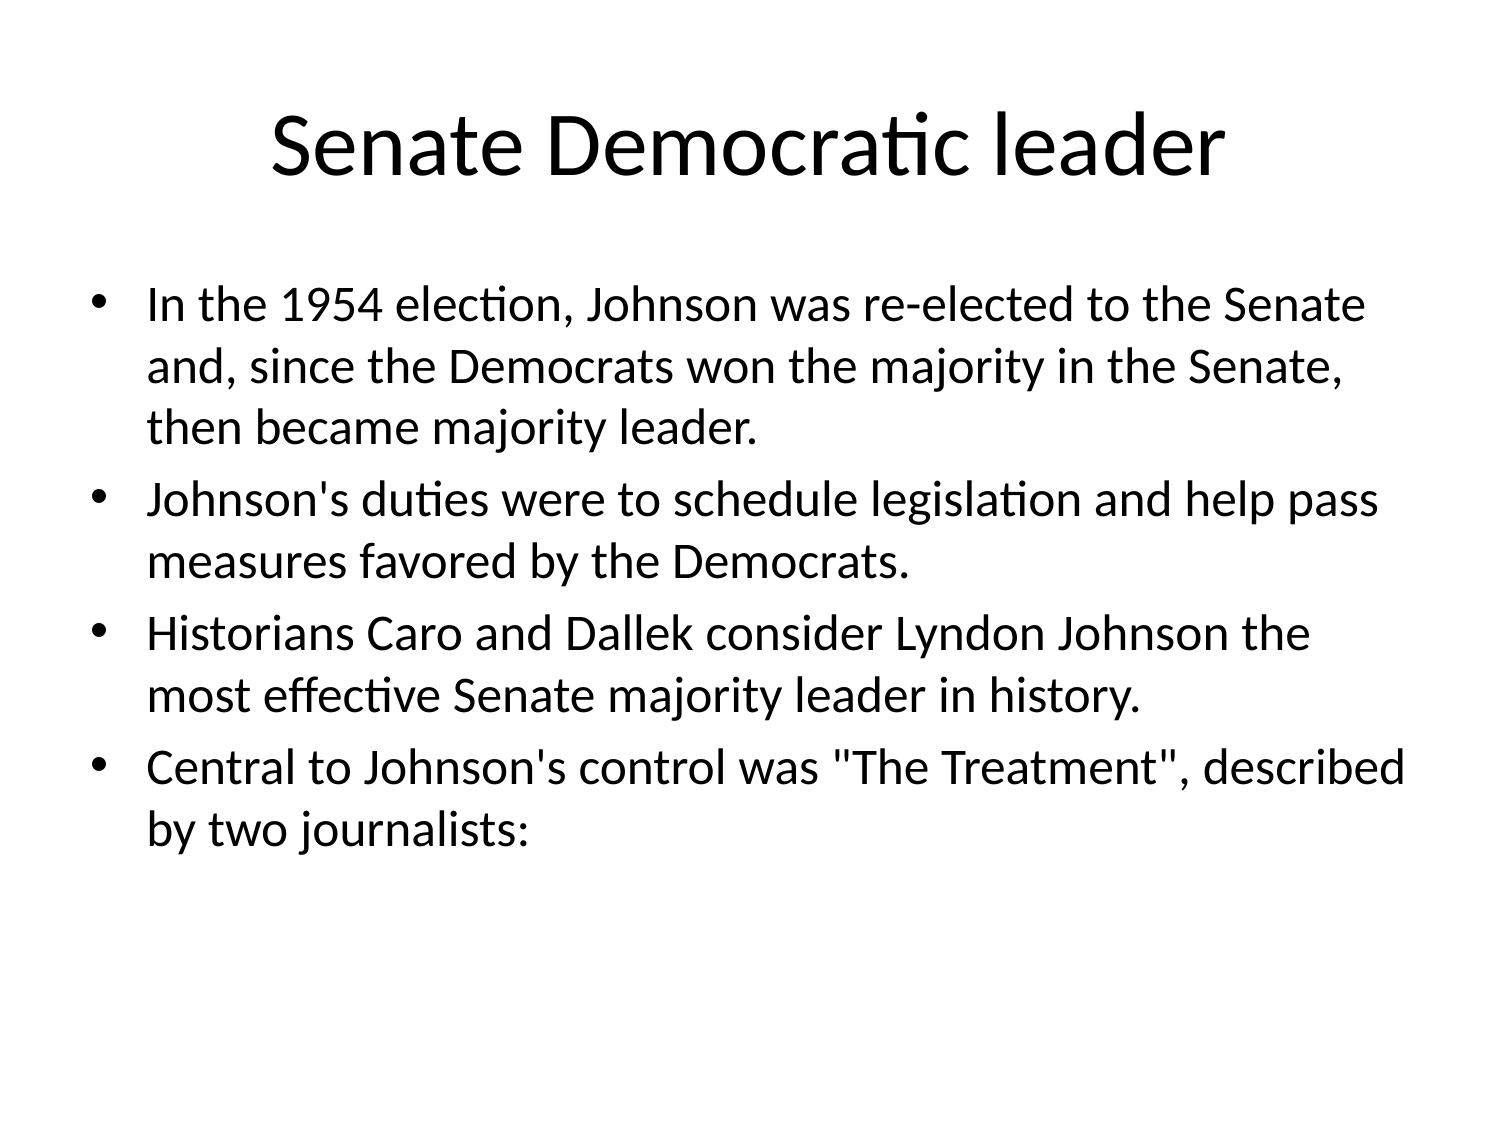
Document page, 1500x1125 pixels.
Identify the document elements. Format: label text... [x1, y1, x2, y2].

title Senate Democratic leader [75, 45, 1425, 233]
list In the 1954 election, Johnson was re-elected to the Senate and, since the Democrats won the majority in the Senate, then became majority leader. Johnson's duties were to schedule legislation and help pass measures favored by the Democrats. Historians Caro and Dallek consider Lyndon Johnson the most effective Senate majority leader in history. Central to Johnson's control was "The Treatment", described by two journalists: [75, 262, 1425, 1005]
